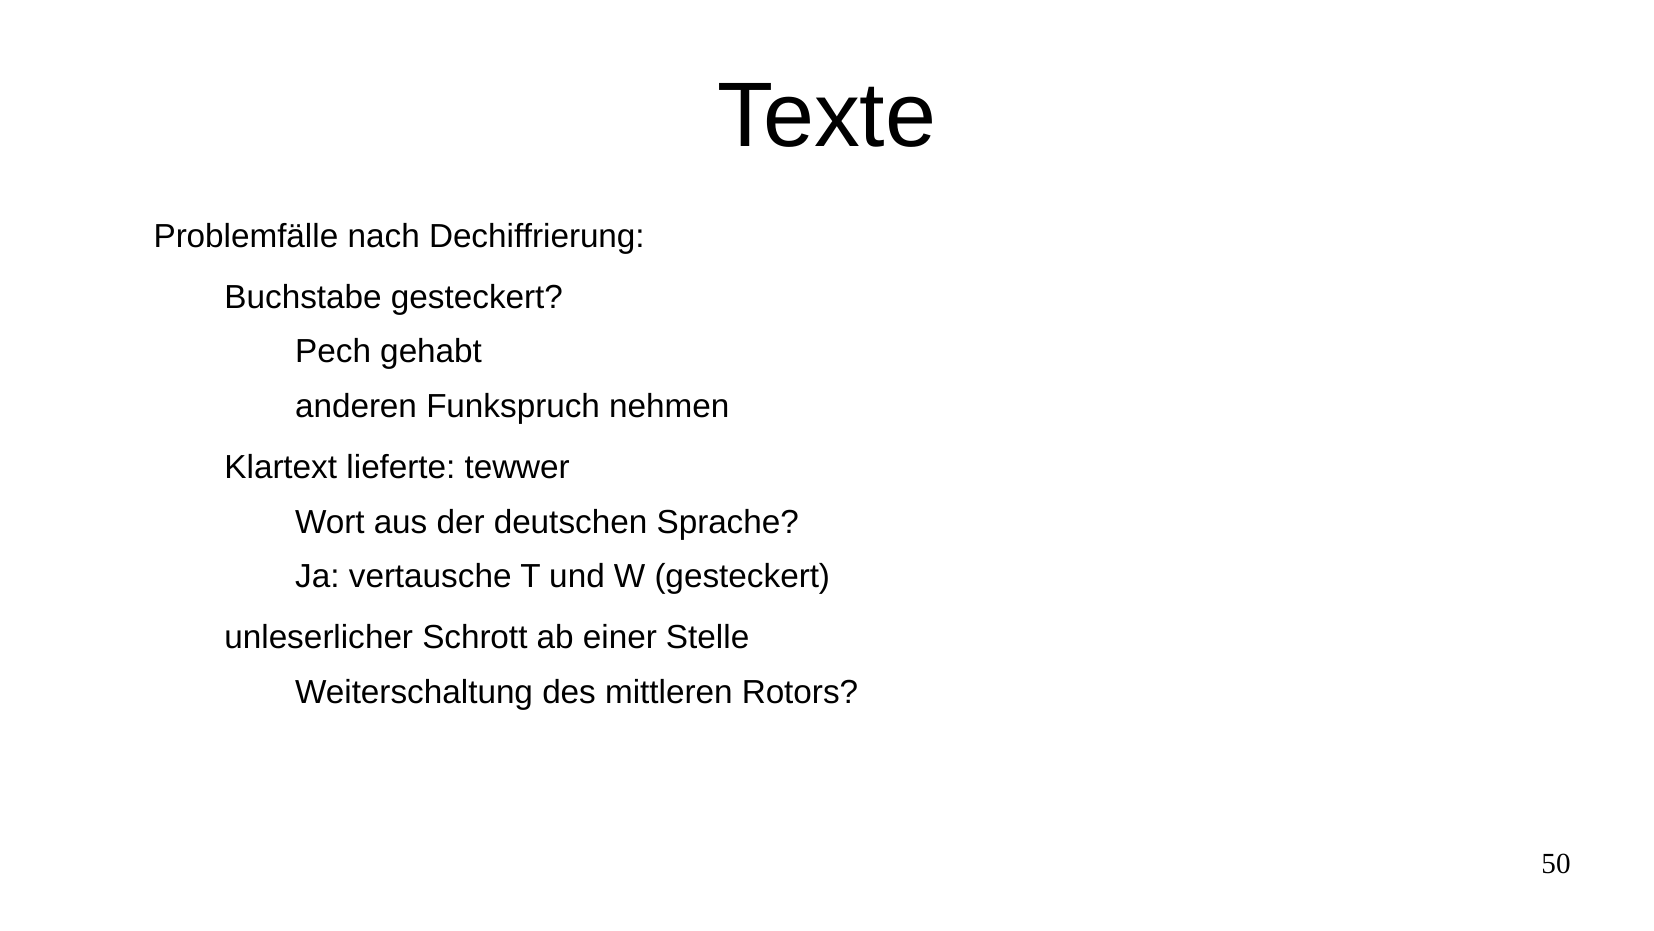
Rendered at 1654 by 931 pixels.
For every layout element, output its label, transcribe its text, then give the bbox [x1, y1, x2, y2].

title Texte [82, 37, 1571, 193]
list Problemfälle nach Dechiffrierung: Buchstabe gesteckert? Pech gehabt anderen Funkspruch nehmen Klartext lieferte: tewwer Wort aus der deutschen Sprache? Ja: vertausche T und W (gesteckert) unleserlicher Schrott ab einer Stelle Weiterschaltung des mittleren Rotors? [82, 217, 1571, 758]
